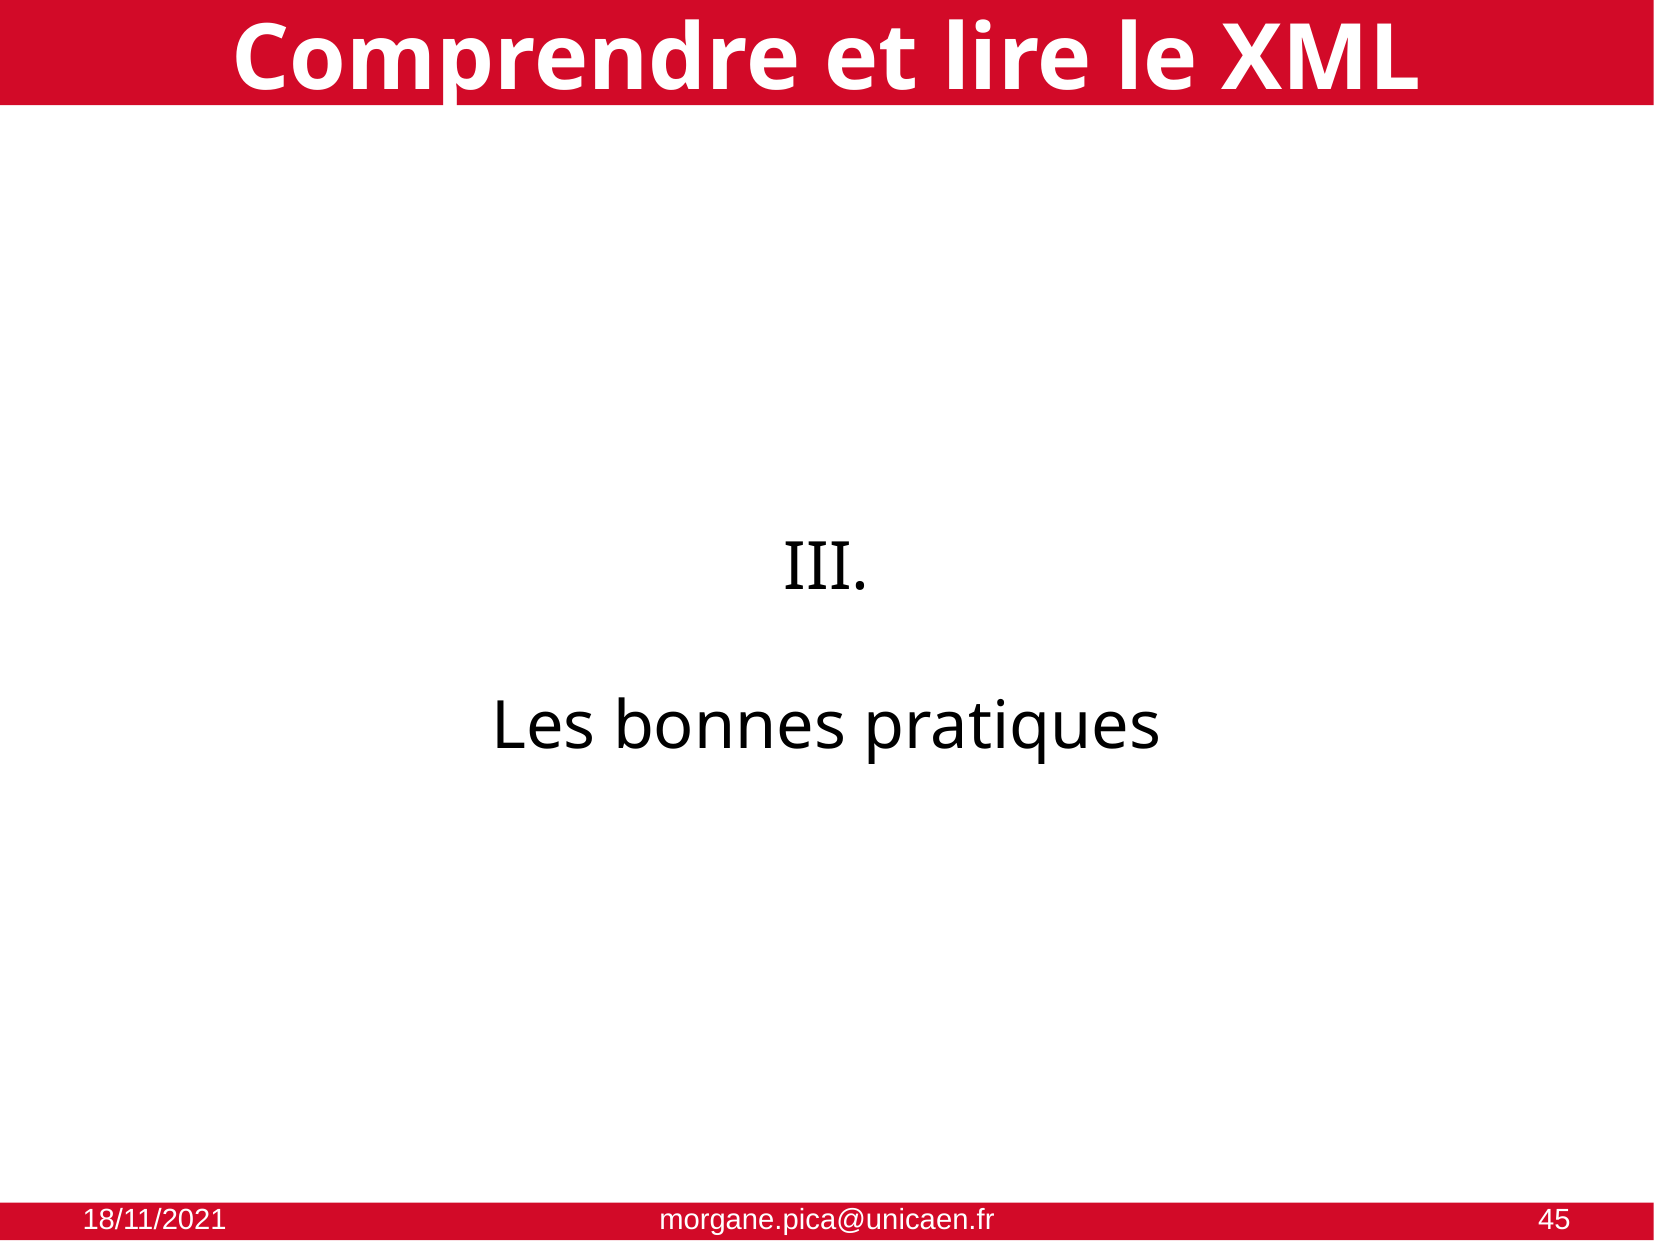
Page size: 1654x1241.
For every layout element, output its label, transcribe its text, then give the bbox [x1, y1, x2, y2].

title Comprendre et lire le XML [0, 0, 1654, 108]
text_box III. Les bonnes pratiques [349, 510, 1305, 806]
